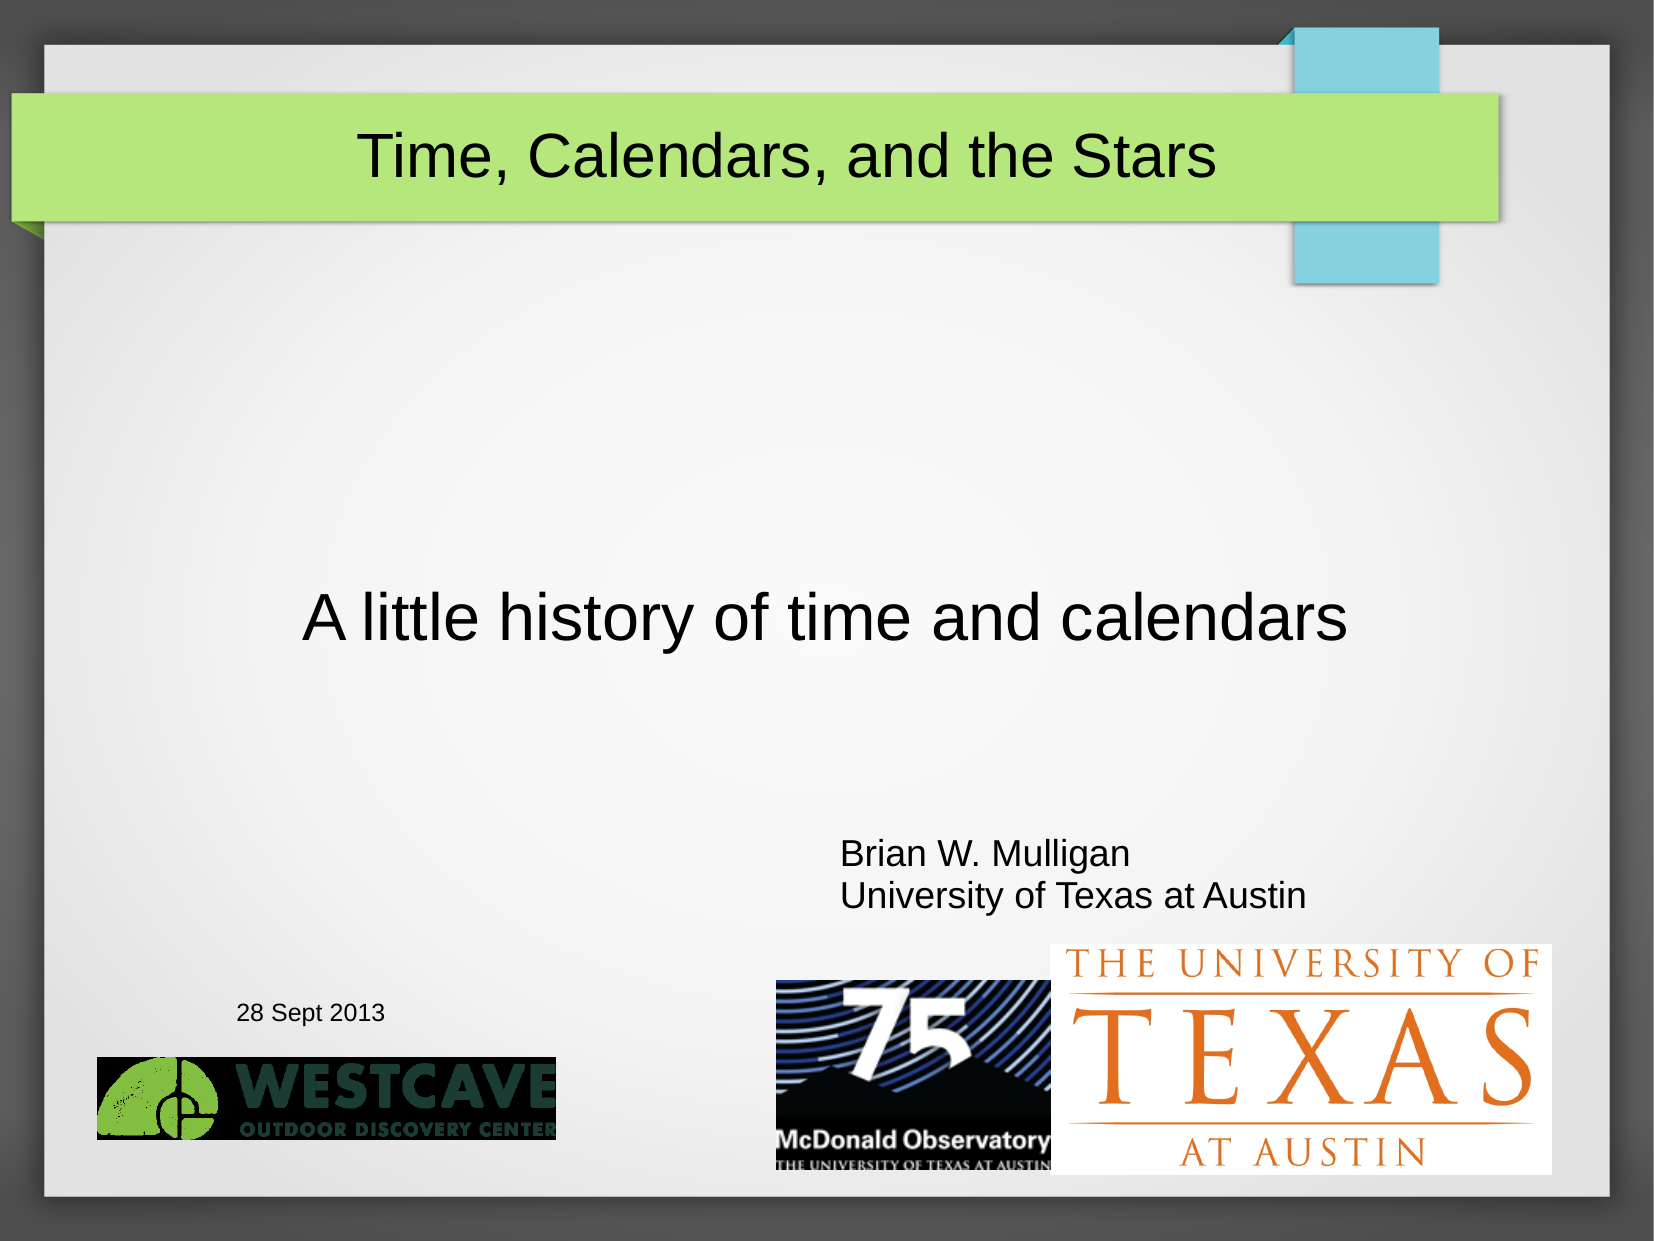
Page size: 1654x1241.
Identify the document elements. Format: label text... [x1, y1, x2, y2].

subtitle A little history of time and calendars [82, 295, 1571, 1015]
text_box 28 Sept 2013 [97, 975, 526, 1050]
title Time, Calendars, and the Stars [356, 90, 1291, 222]
text_box Brian W. Mulligan University of Texas at Austin [825, 825, 1501, 924]
picture [0, 0, 1654, 1241]
